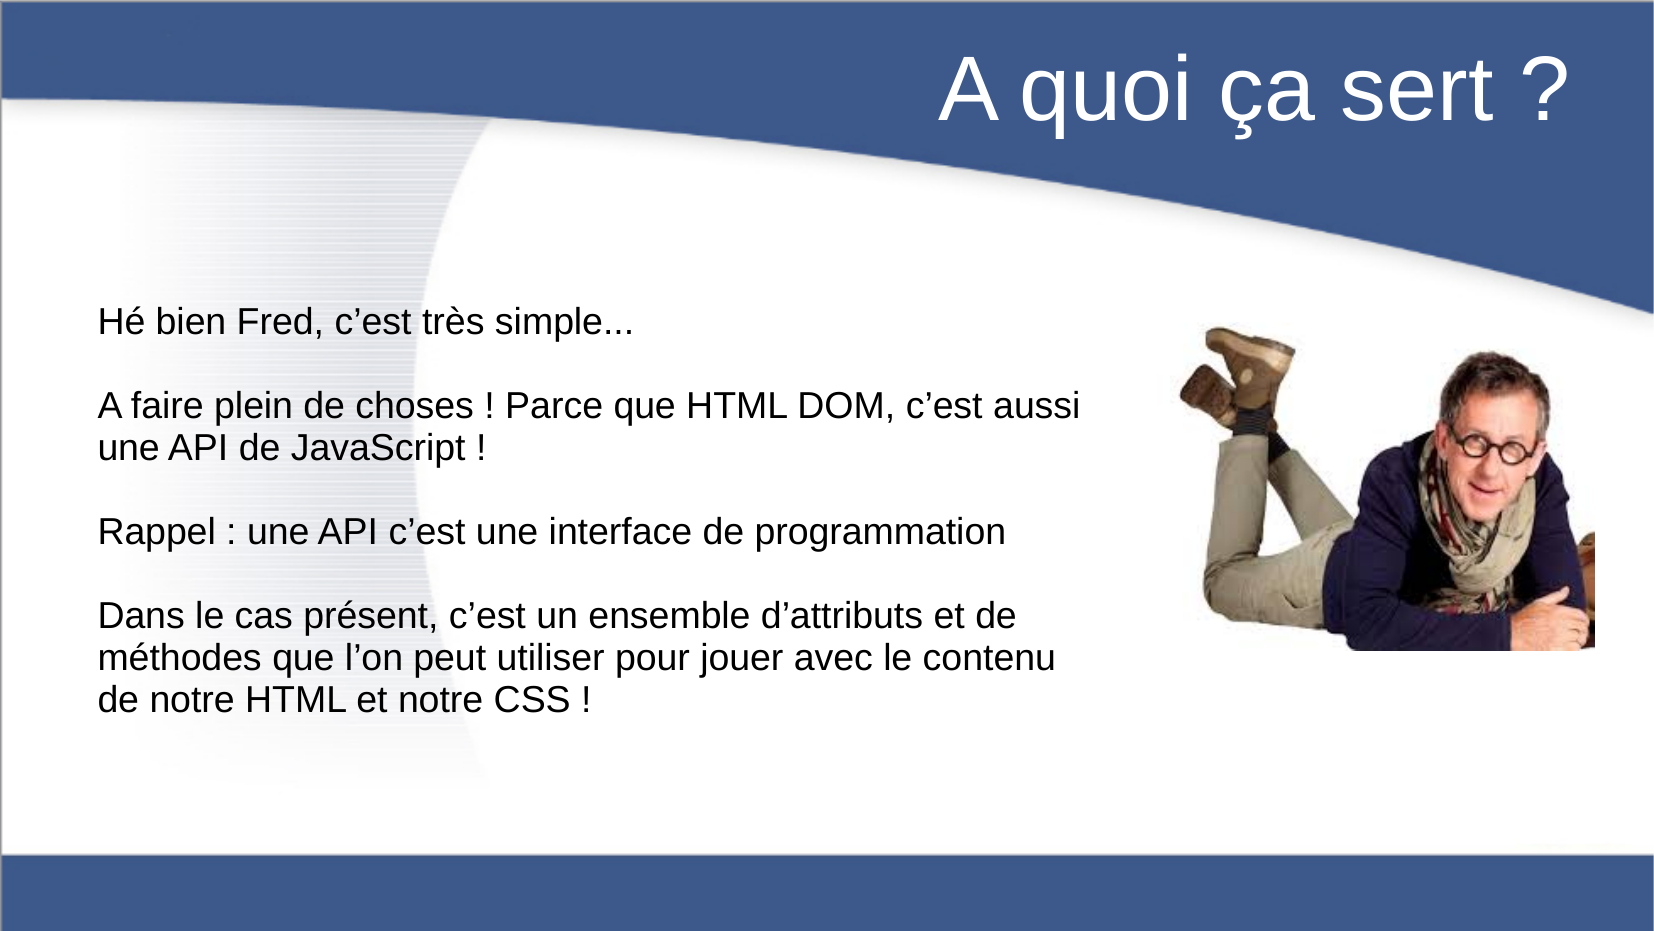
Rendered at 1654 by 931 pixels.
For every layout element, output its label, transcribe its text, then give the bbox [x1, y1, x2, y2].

title A quoi ça sert ? [82, 37, 1571, 193]
picture [0, 0, 1654, 931]
text_box Hé bien Fred, c’est très simple... A faire plein de choses ! Parce que HTML DOM, c’est aussi une API de JavaScript ! Rappel : une API c’est une interface de programmation Dans le cas présent, c’est un ensemble d’attributs et de méthodes que l’on peut utiliser pour jouer avec le contenu de notre HTML et notre CSS ! [82, 293, 1111, 745]
